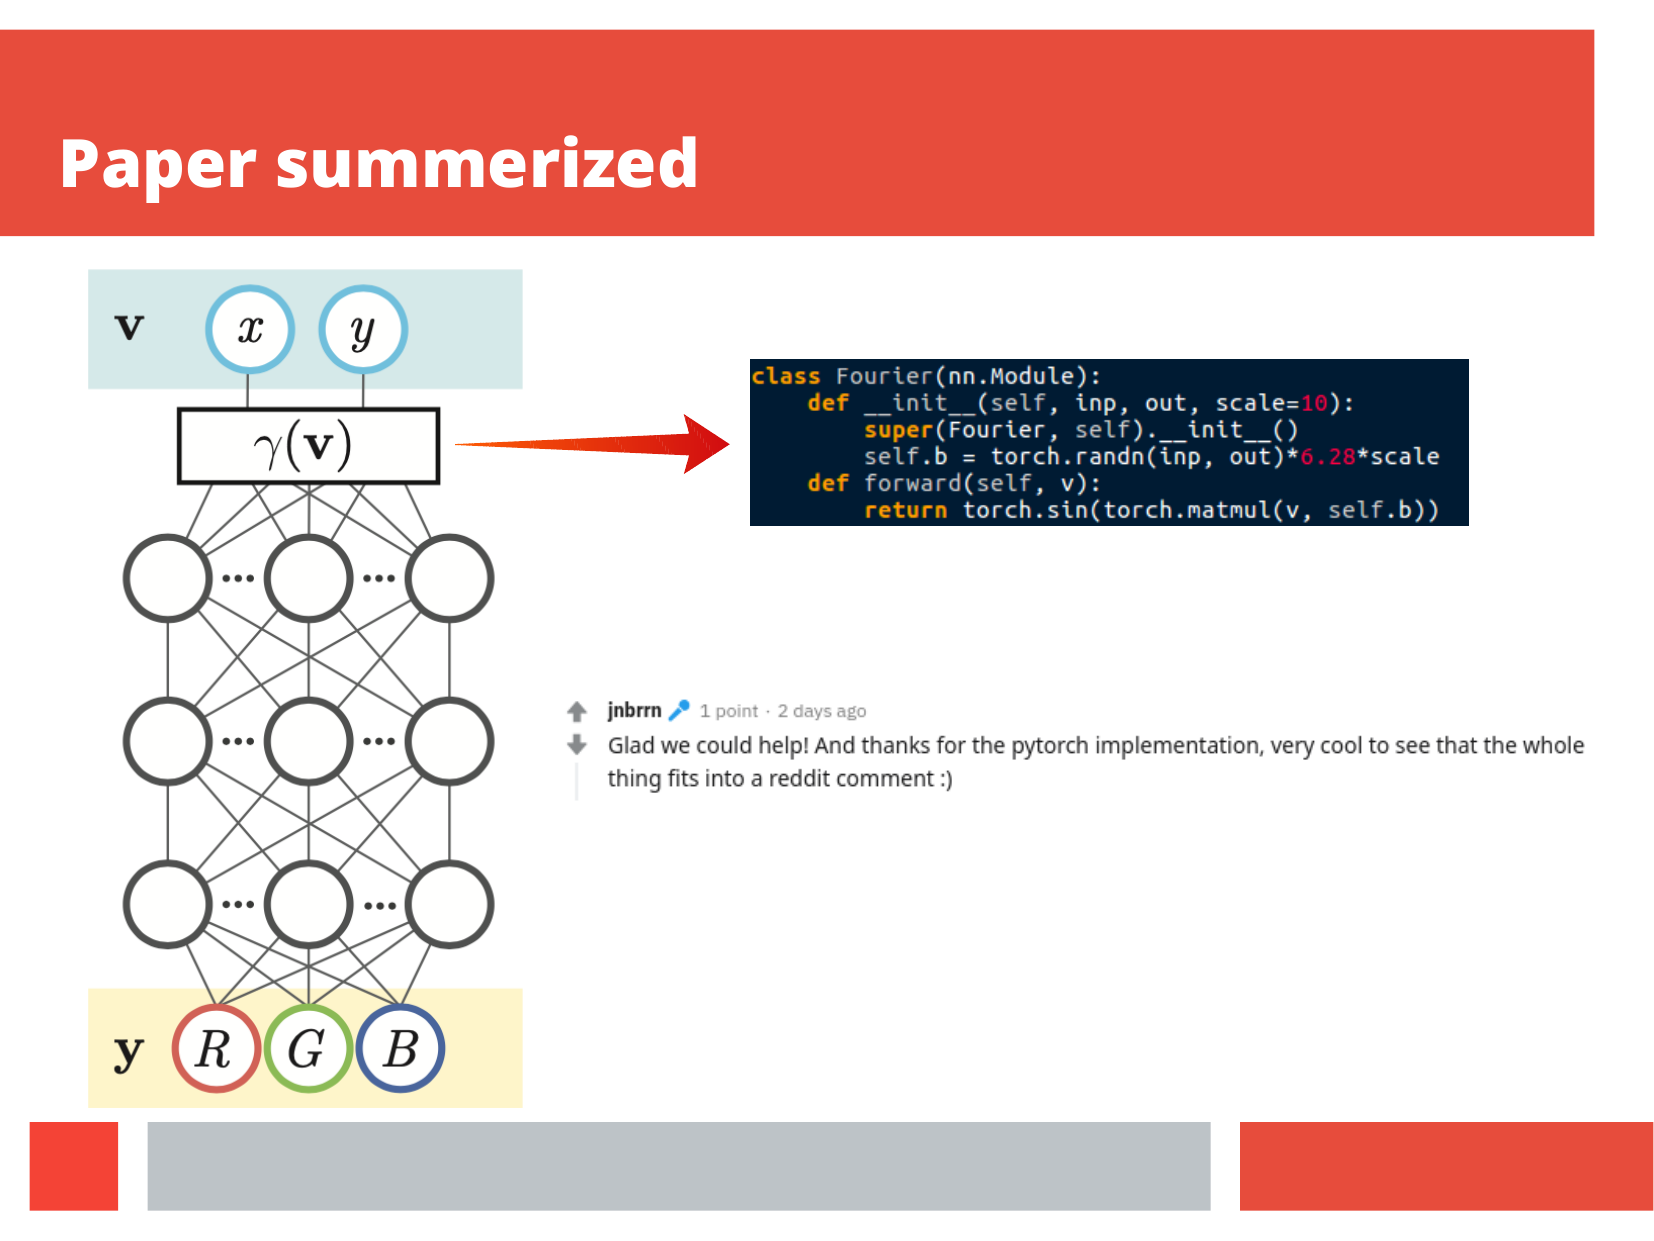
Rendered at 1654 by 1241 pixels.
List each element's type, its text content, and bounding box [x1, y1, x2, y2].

picture [555, 689, 1624, 815]
picture [750, 359, 1469, 526]
picture [75, 256, 736, 1111]
title Paper summerized [59, 59, 1595, 207]
